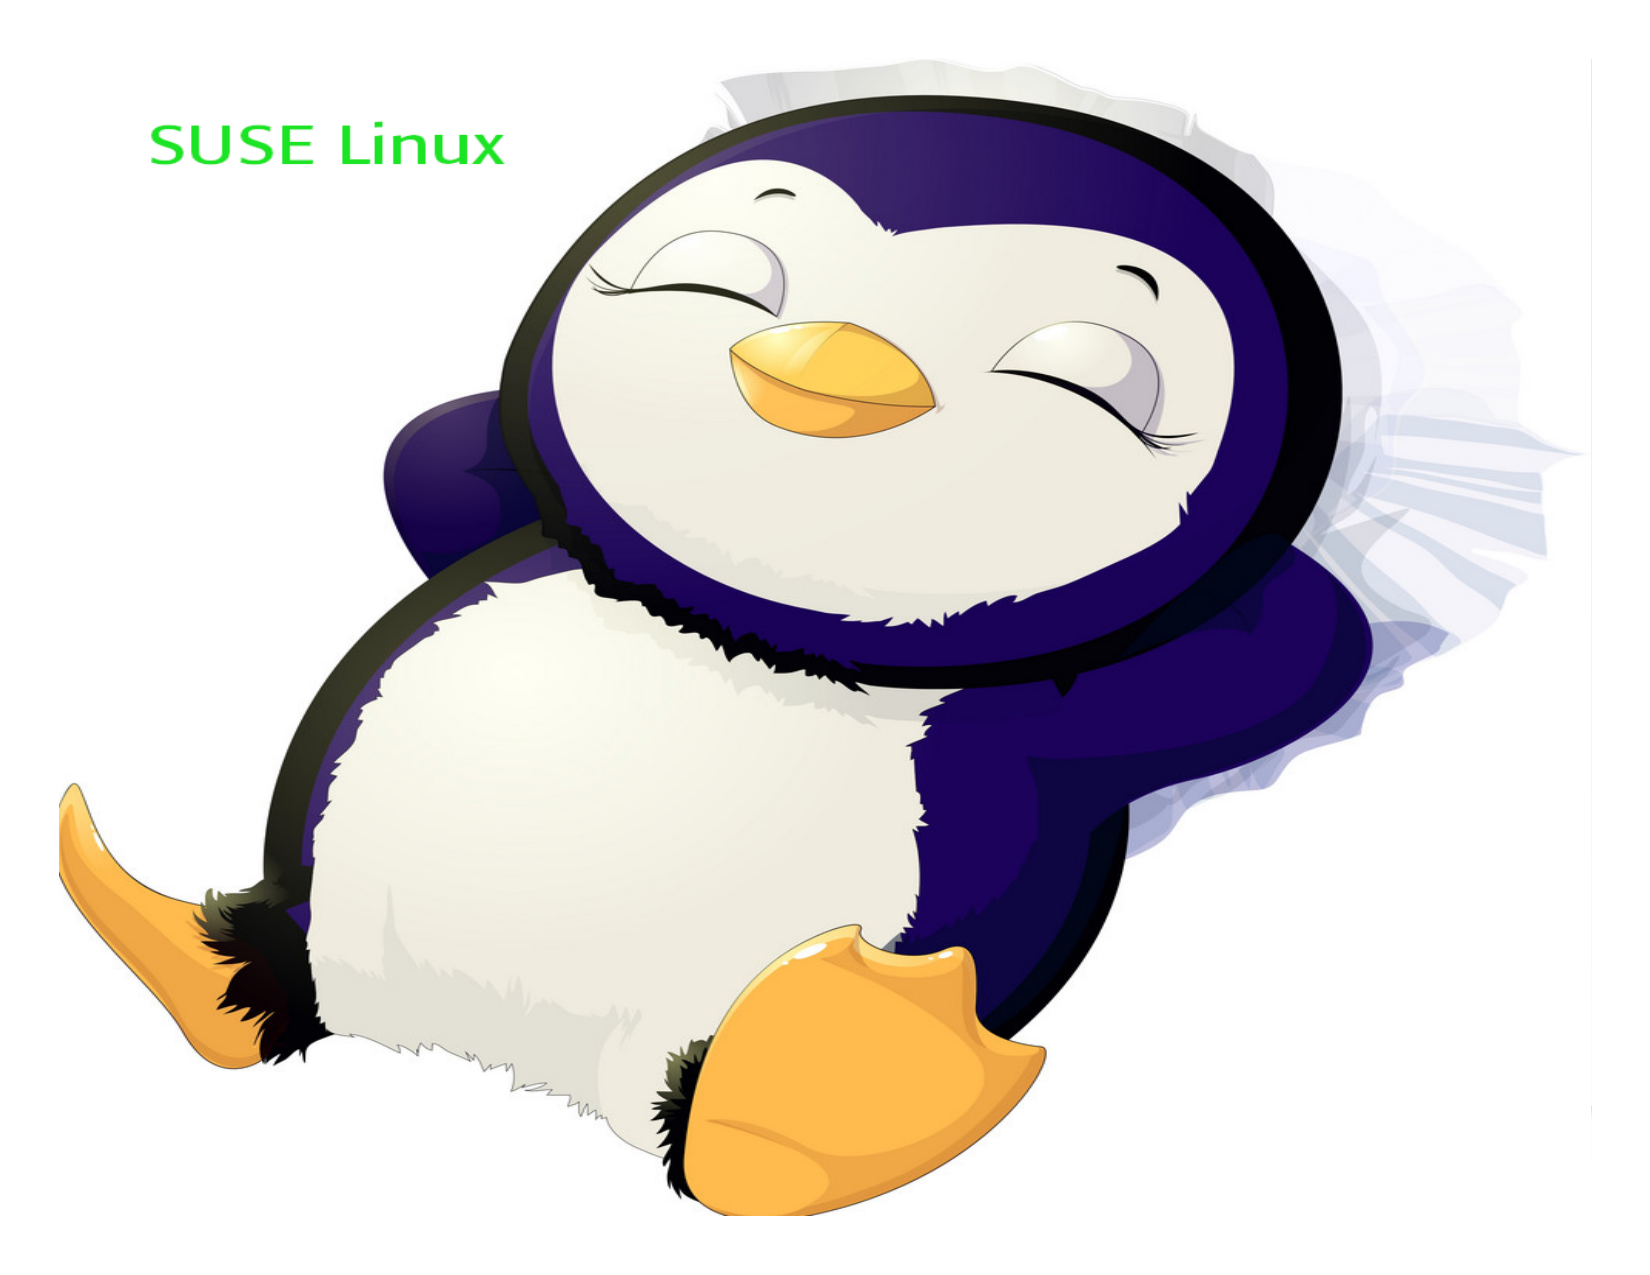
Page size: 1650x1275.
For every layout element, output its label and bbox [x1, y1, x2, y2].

picture [59, 58, 1591, 1216]
